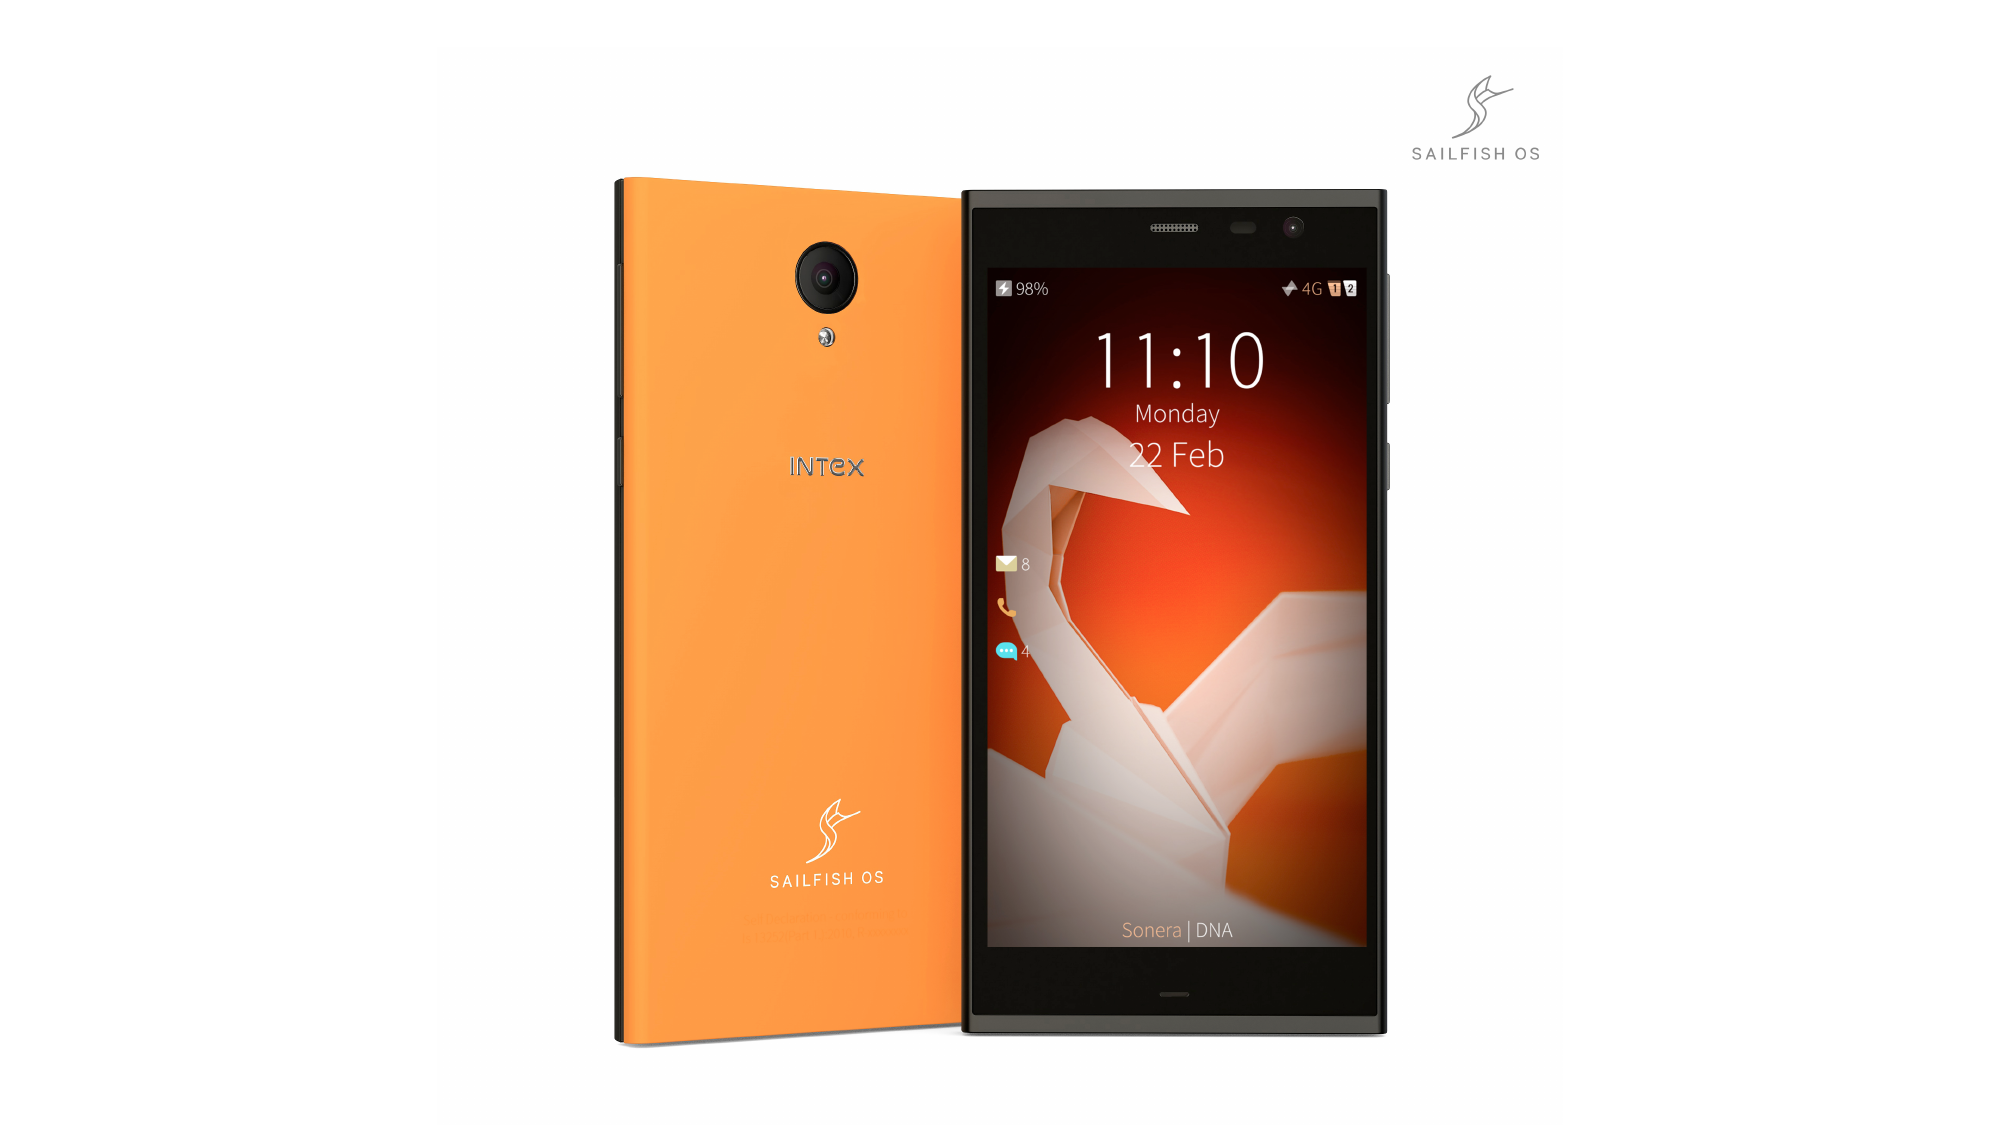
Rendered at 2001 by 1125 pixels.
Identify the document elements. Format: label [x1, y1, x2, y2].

picture [437, 47, 1563, 1125]
